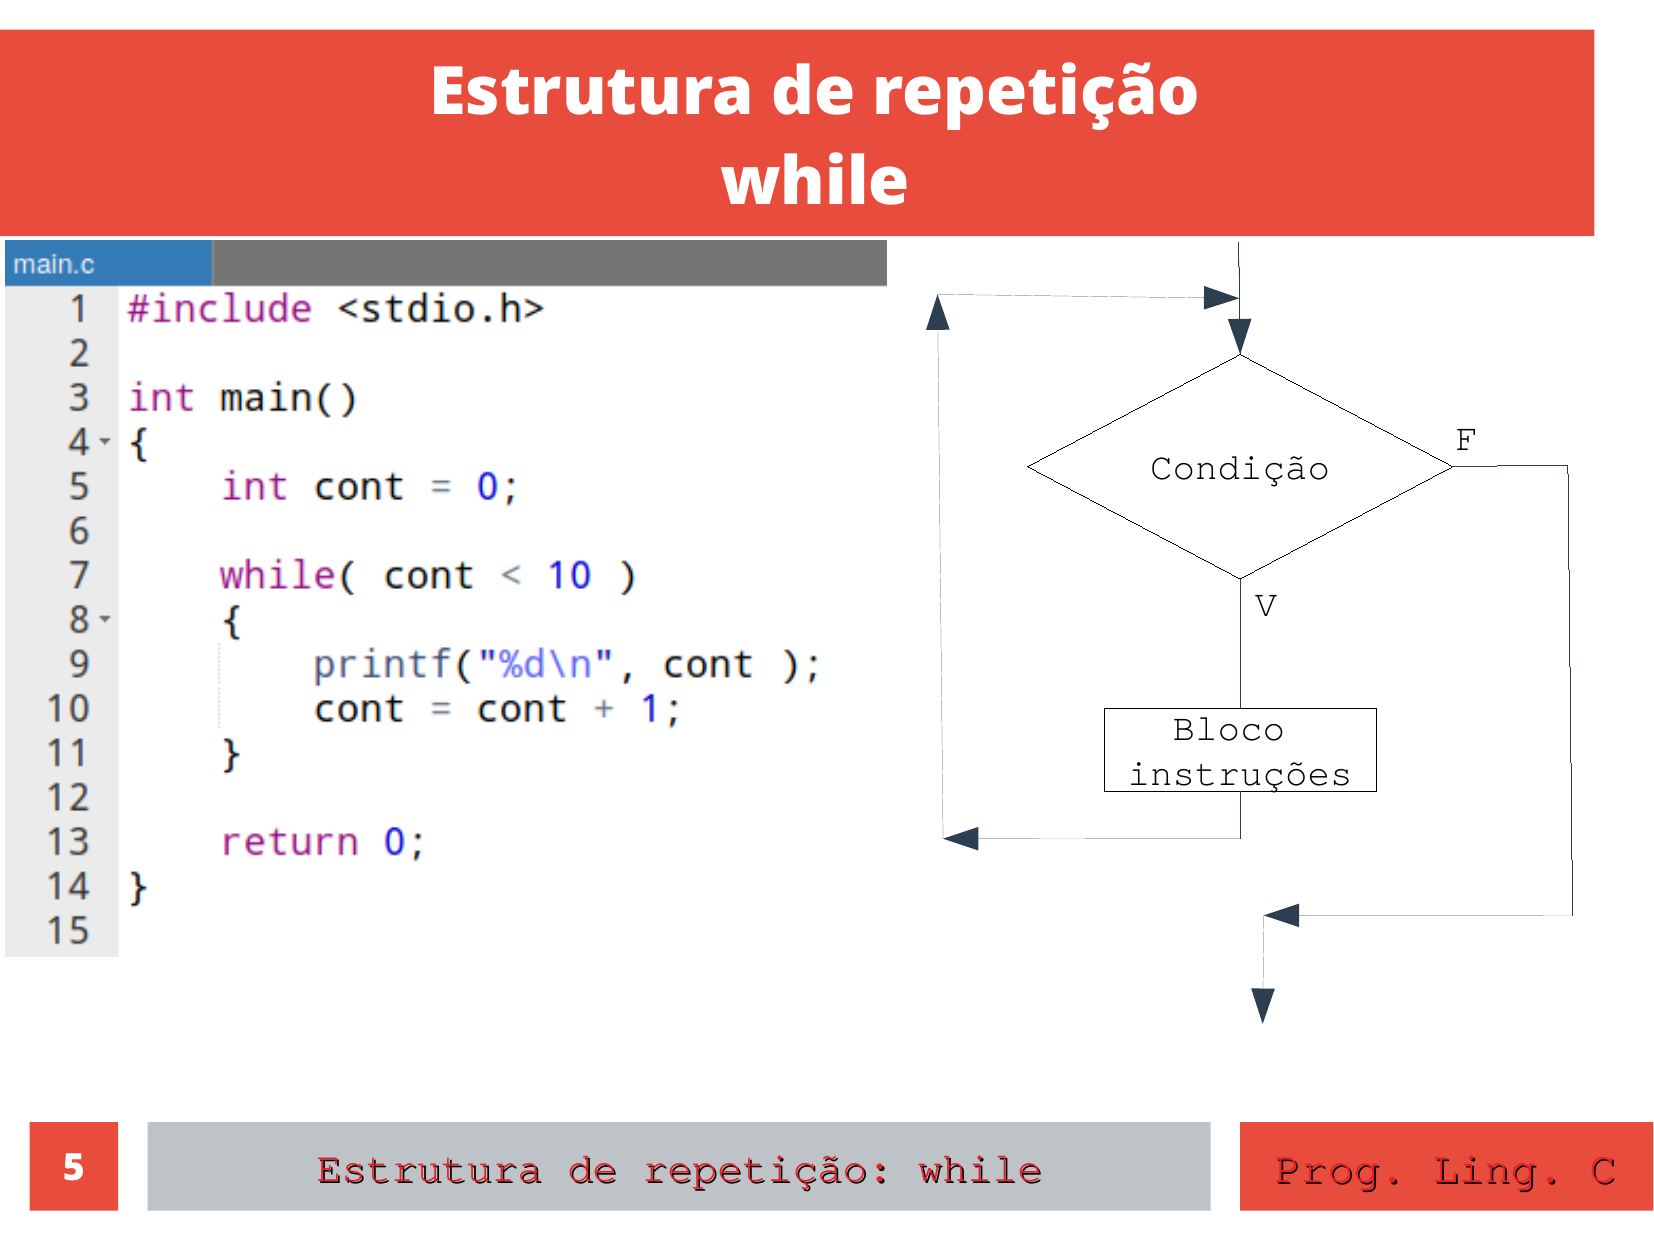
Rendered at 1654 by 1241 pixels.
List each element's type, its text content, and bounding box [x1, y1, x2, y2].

title Estrutura de repetição while [283, 42, 1347, 225]
picture [5, 240, 887, 957]
text_box Condição [1027, 354, 1452, 579]
text_box Bloco instruções [1104, 708, 1377, 792]
text_box F [1440, 407, 1494, 466]
text_box Prog. Ling. C [1233, 1133, 1654, 1202]
text_box V [1240, 572, 1293, 633]
text_box Estrutura de repetição: while [197, 1133, 1162, 1199]
